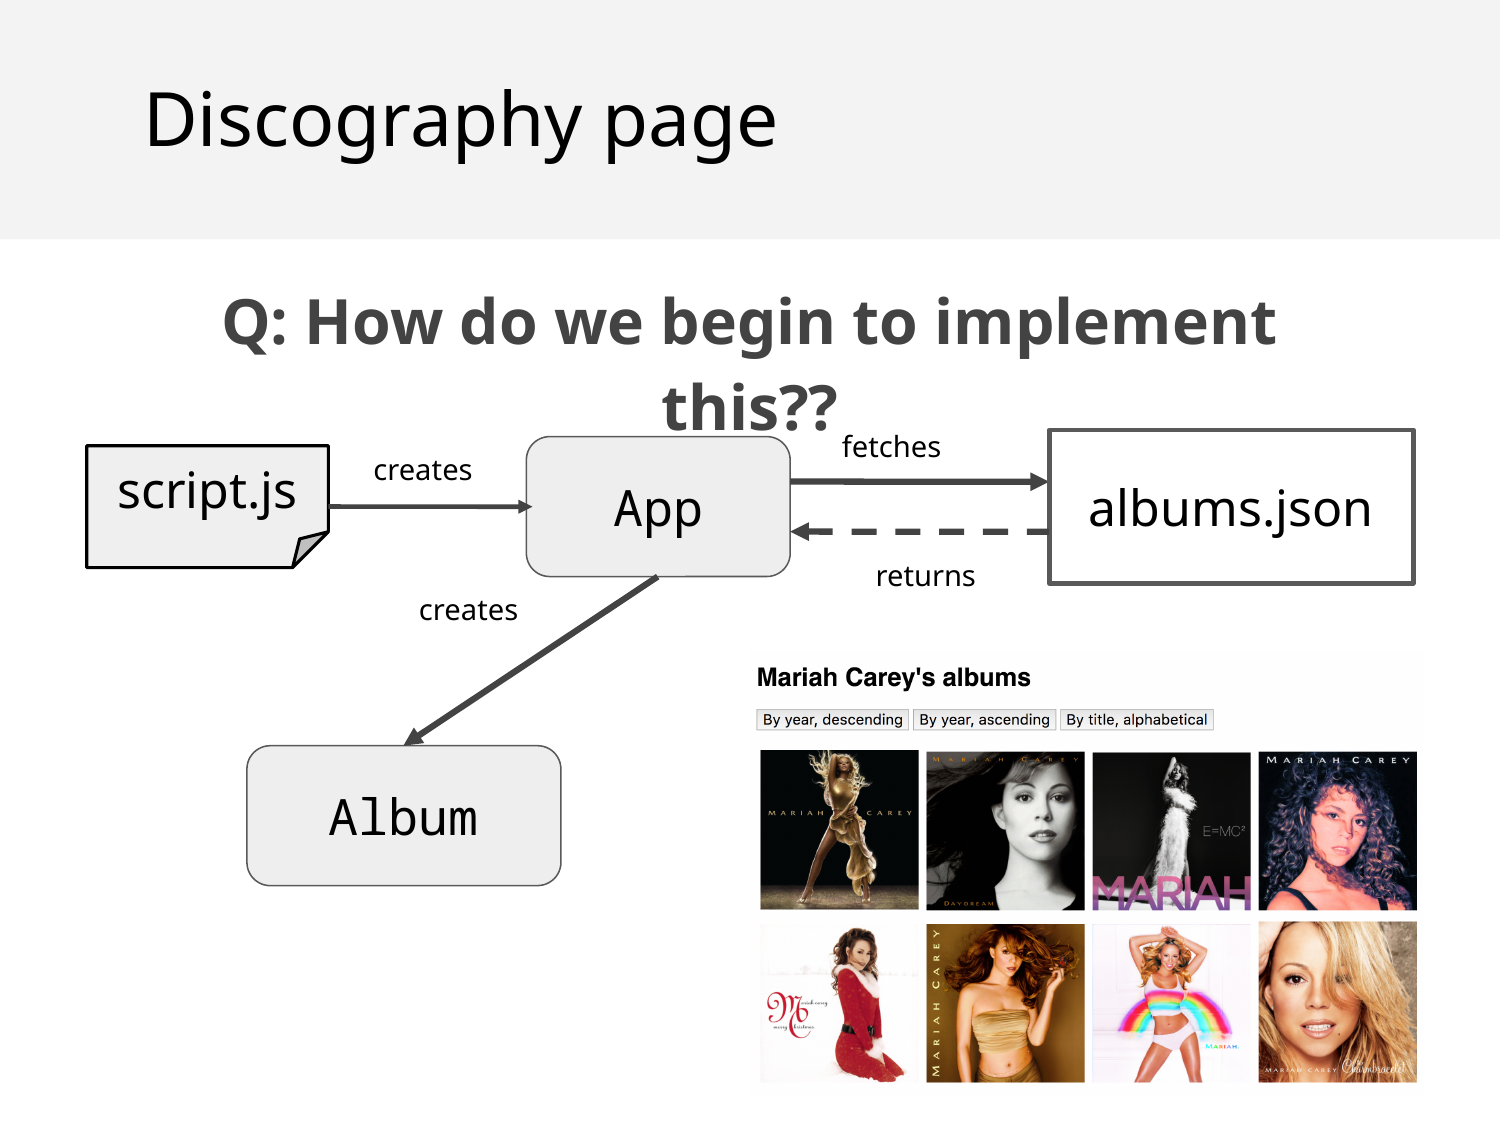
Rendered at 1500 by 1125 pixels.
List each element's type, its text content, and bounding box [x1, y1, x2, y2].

text_box Album [246, 745, 561, 886]
text_box creates [358, 436, 527, 577]
text_box script.js [86, 445, 329, 568]
text_box fetches [826, 413, 995, 554]
text_box albums.json [1049, 429, 1414, 584]
picture [750, 650, 1423, 1095]
text_box creates [403, 576, 573, 718]
title Discography page [128, 56, 1372, 183]
text_box App [527, 436, 791, 577]
text_box returns [860, 542, 1029, 650]
list Q: How do we begin to implement this?? [128, 255, 1372, 351]
